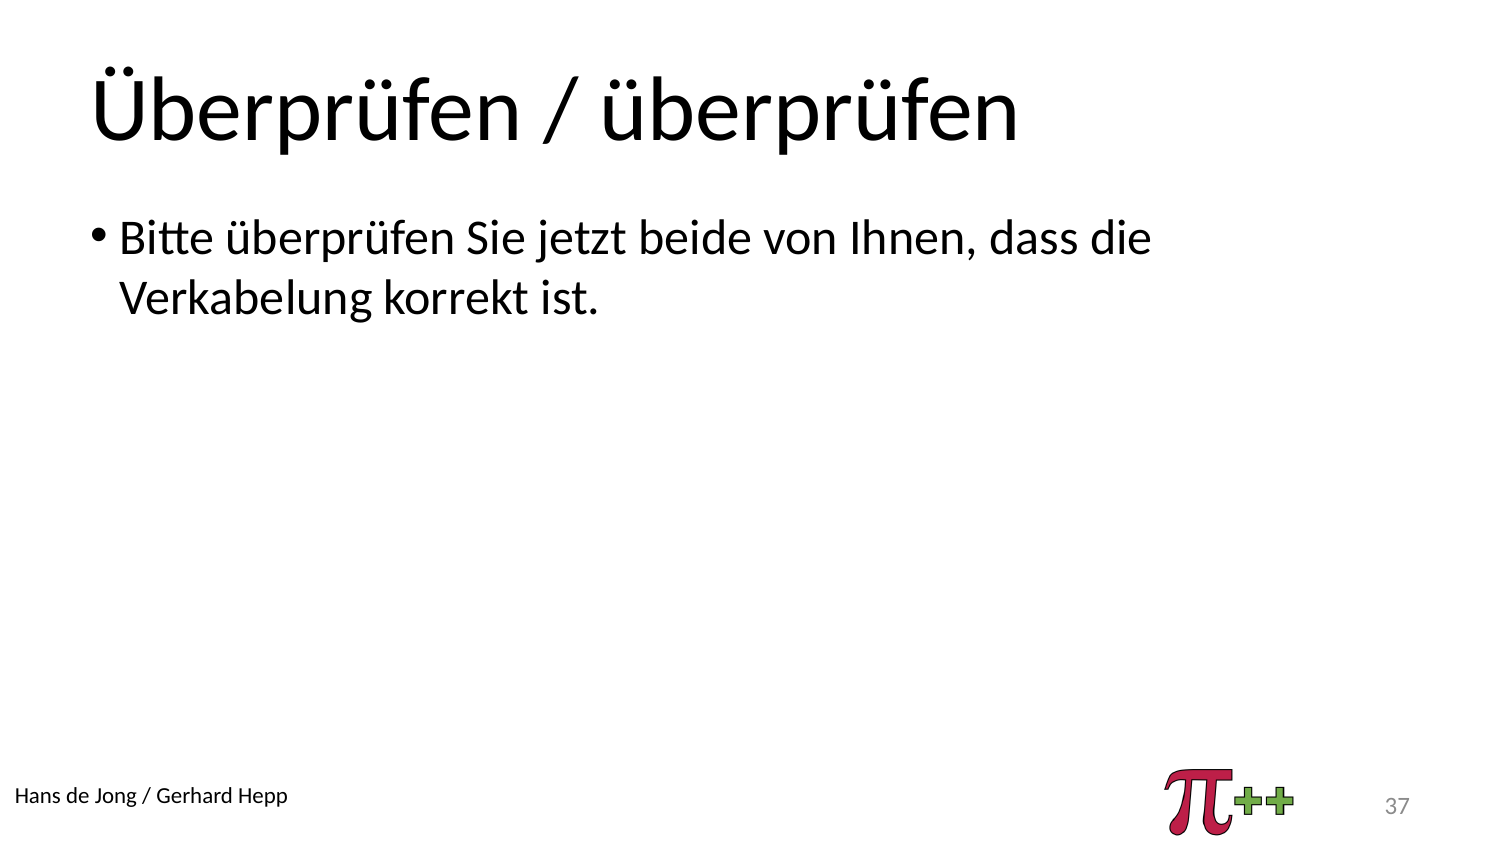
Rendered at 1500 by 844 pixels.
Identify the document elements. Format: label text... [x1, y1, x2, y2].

picture [1163, 768, 1294, 836]
slide_number <getal> [1340, 782, 1425, 827]
list Bitte überprüfen Sie jetzt beide von Ihnen, dass die Verkabelung korrekt ist. [75, 196, 1425, 754]
title Überprüfen / überprüfen [75, 33, 1425, 175]
